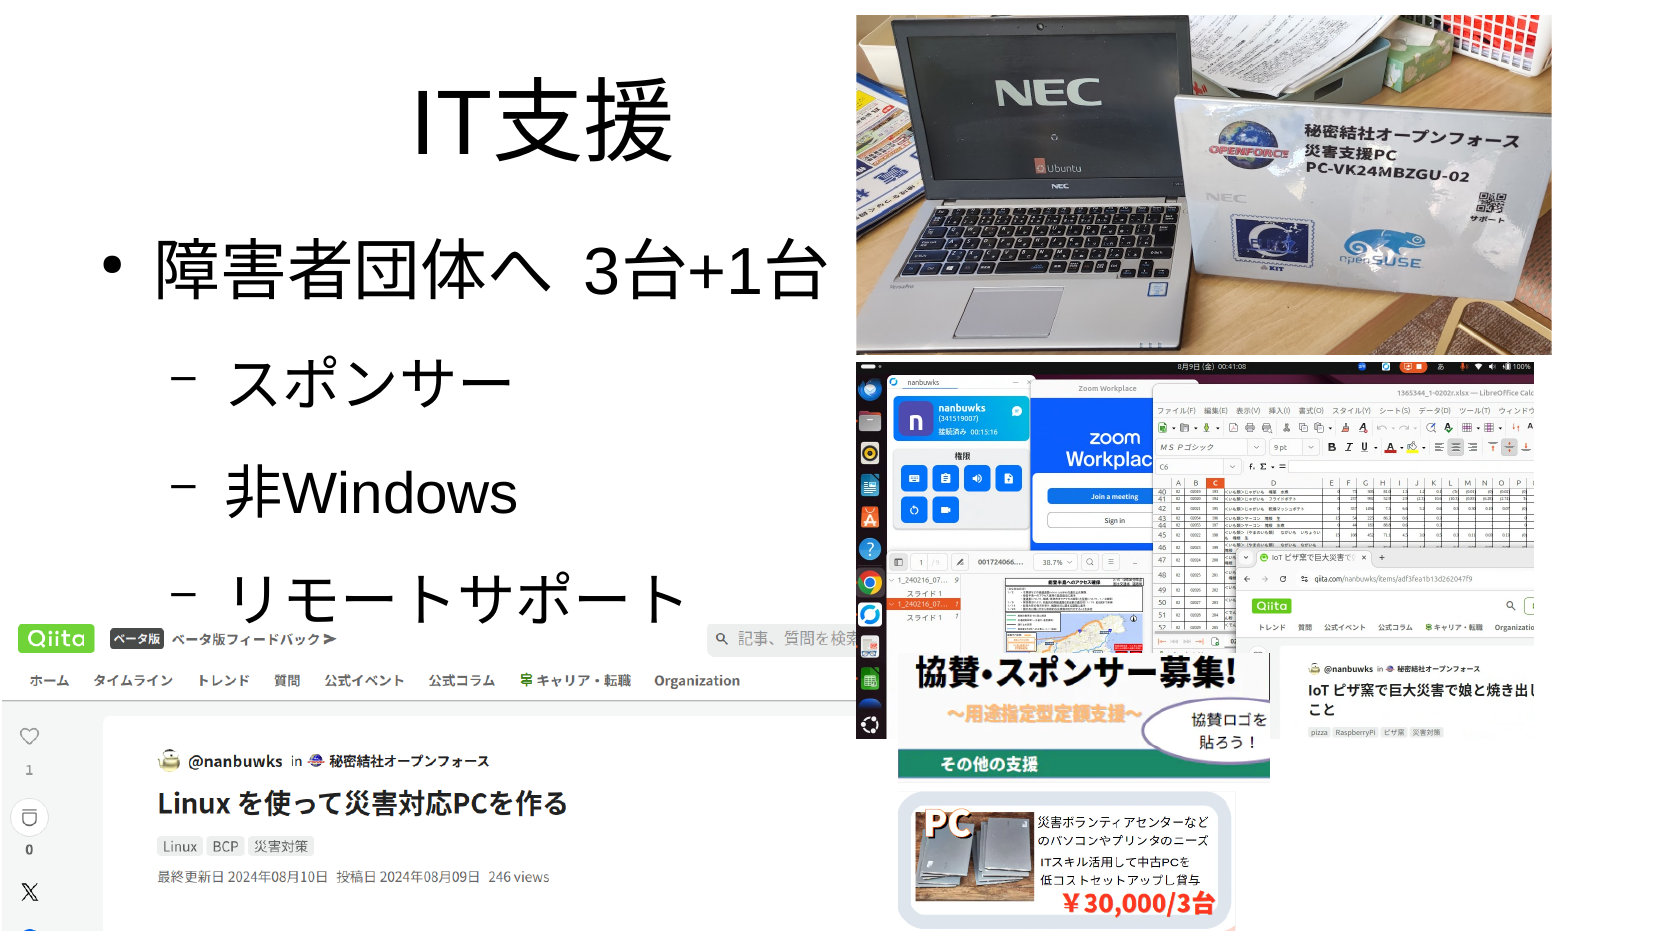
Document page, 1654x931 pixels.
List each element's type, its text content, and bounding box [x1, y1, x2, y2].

picture [856, 362, 1534, 931]
title IT支援 [82, 37, 856, 193]
list 障害者団体へ 3台+1台 スポンサー 非Windows リモートサポート [82, 217, 1571, 758]
picture [856, 15, 1552, 355]
picture [2, 624, 886, 931]
